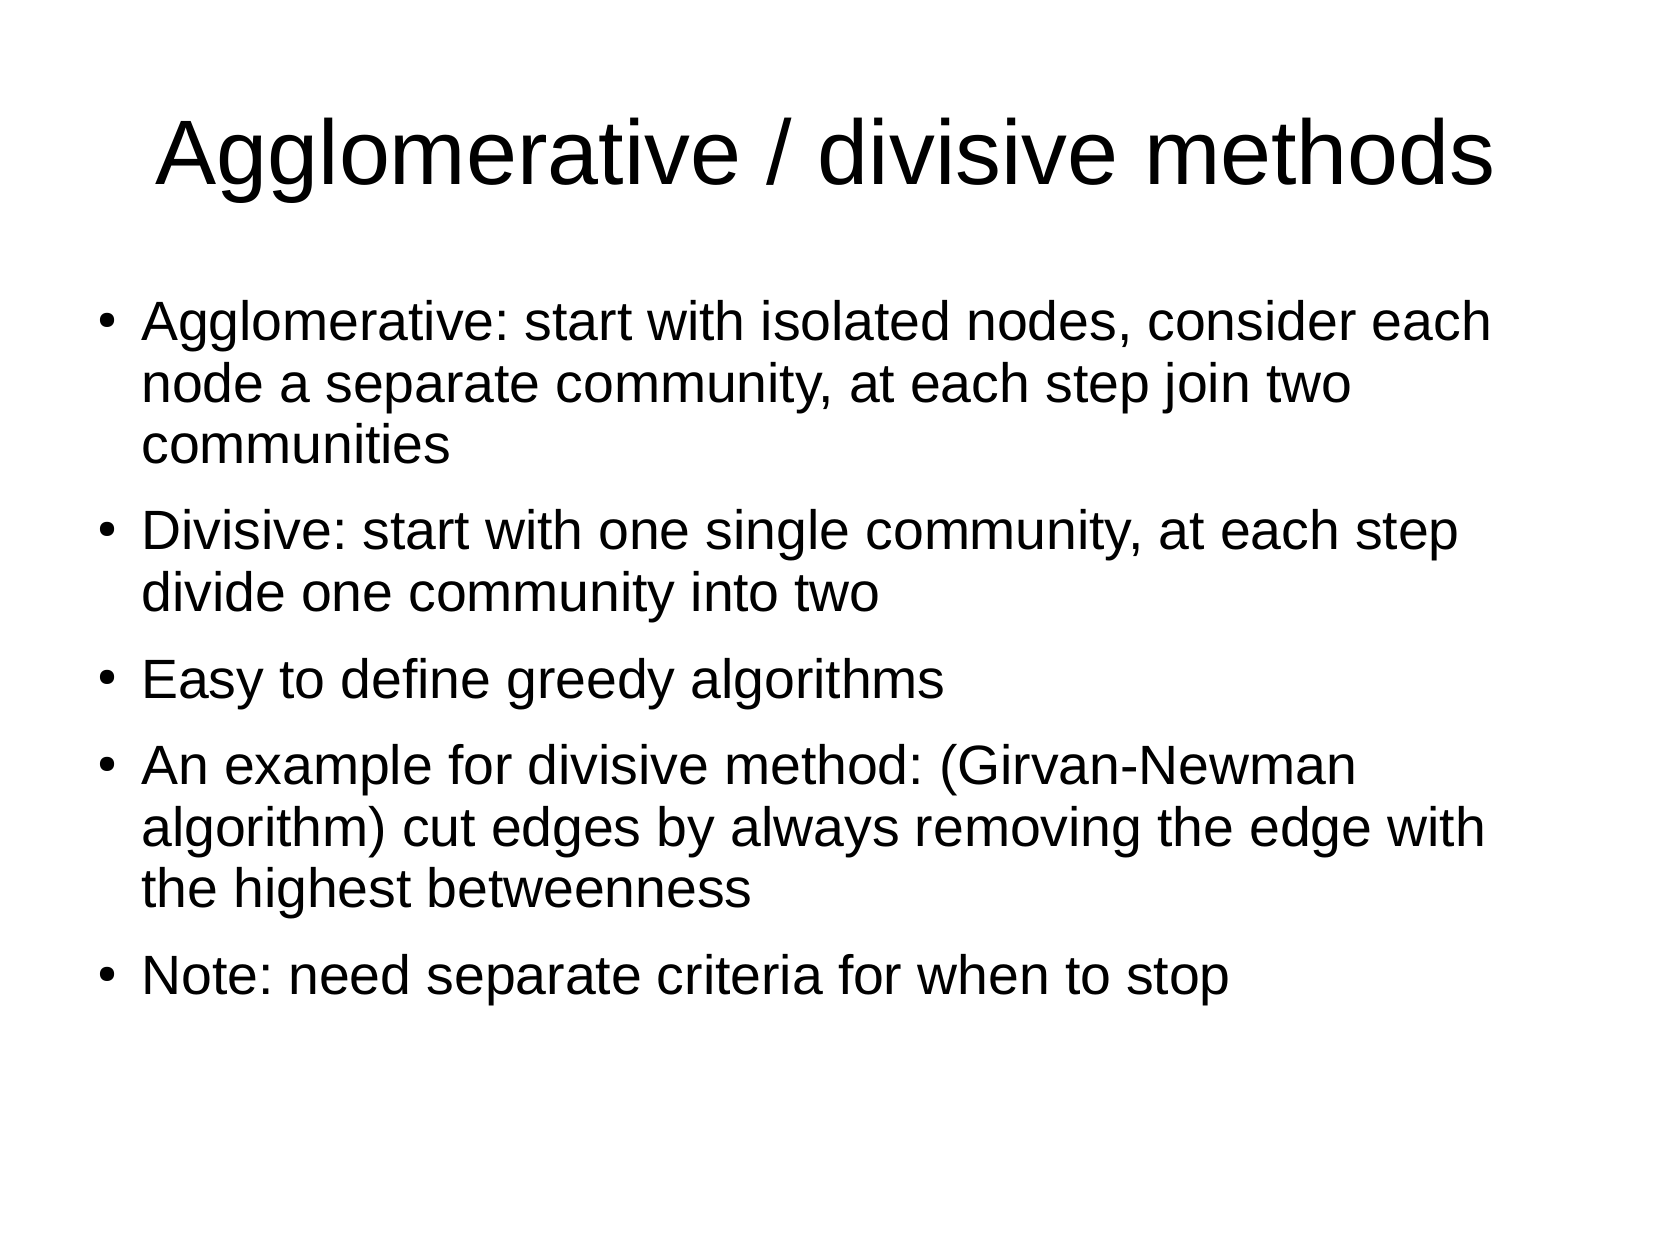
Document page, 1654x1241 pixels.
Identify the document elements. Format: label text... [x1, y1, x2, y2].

title Agglomerative / divisive methods [82, 49, 1571, 257]
list Agglomerative: start with isolated nodes, consider each node a separate community, at each step join two communities Divisive: start with one single community, at each step divide one community into two Easy to define greedy algorithms An example for divisive method: (Girvan-Newman algorithm) cut edges by always removing the edge with the highest betweenness Note: need separate criteria for when to stop [82, 290, 1571, 1010]
